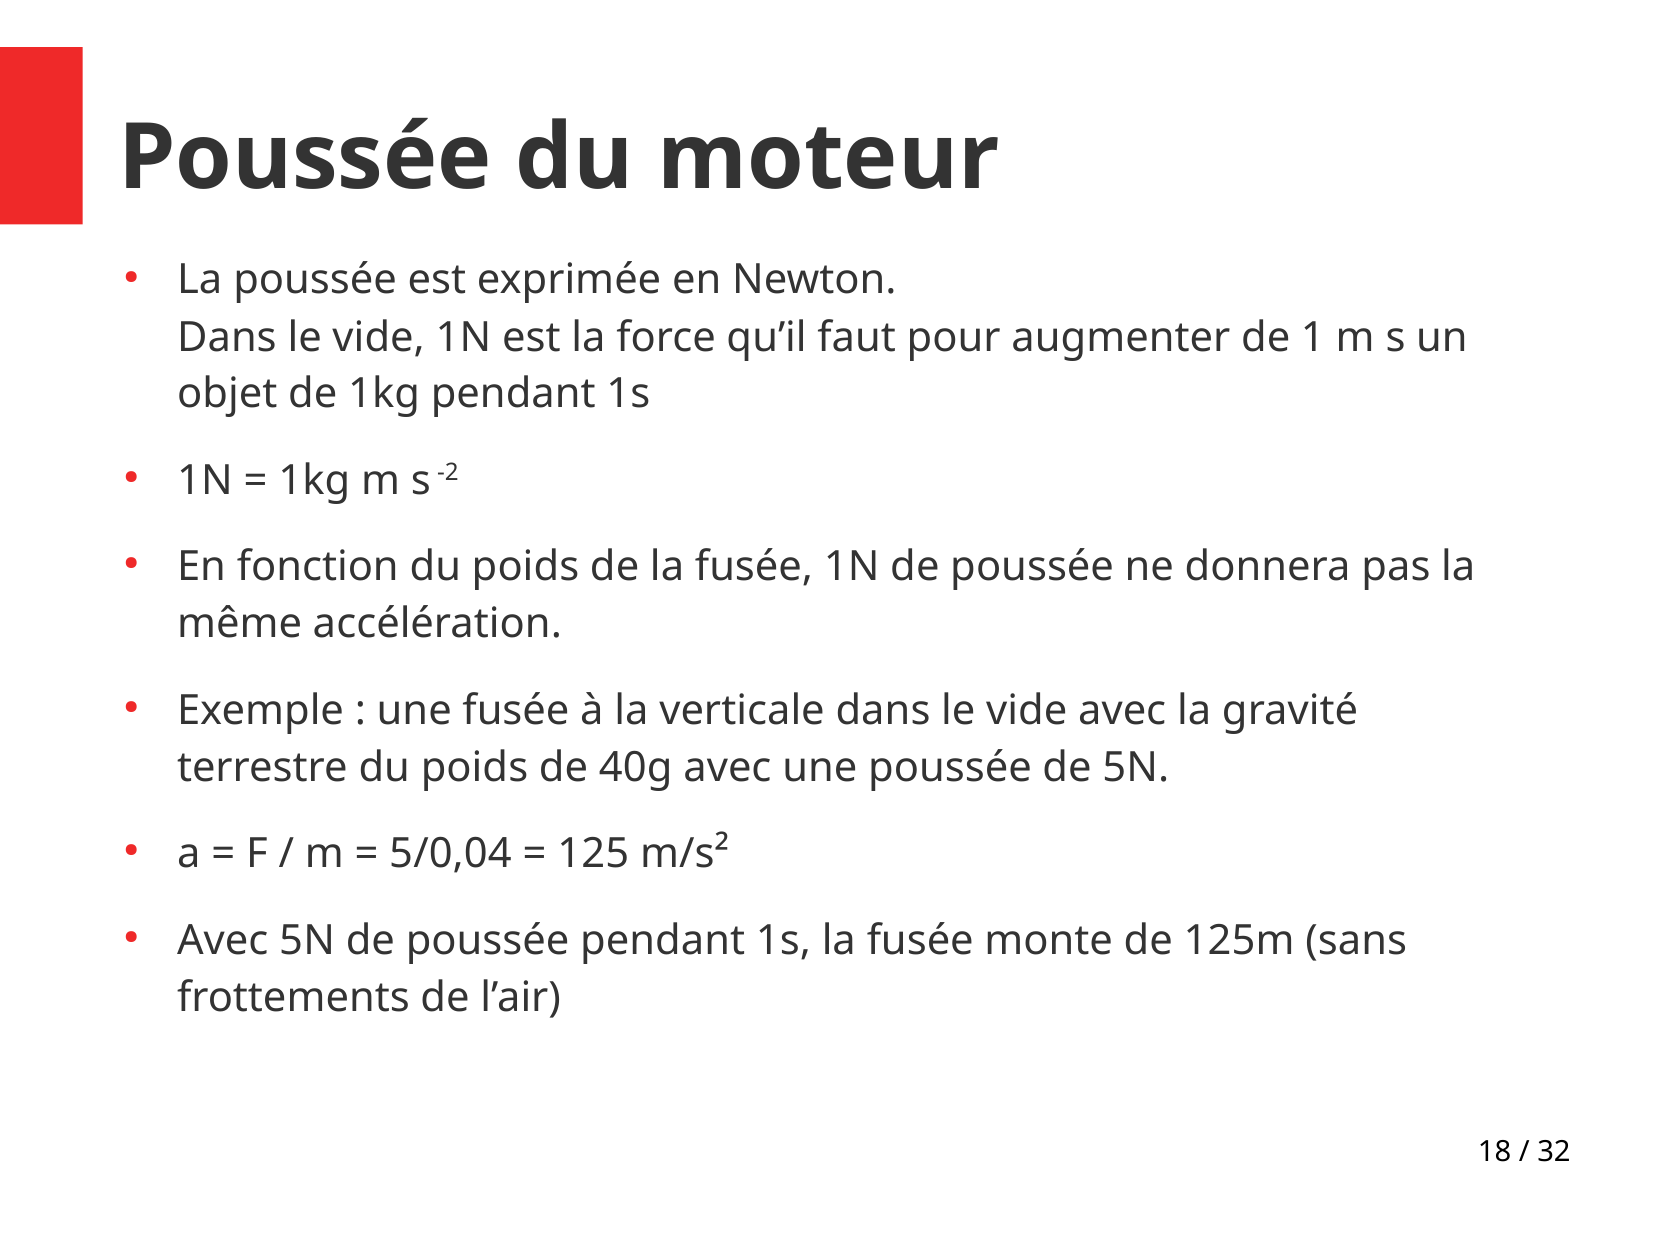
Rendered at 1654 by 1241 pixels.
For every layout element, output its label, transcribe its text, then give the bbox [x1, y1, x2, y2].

title Poussée du moteur [118, 49, 1571, 257]
list La poussée est exprimée en Newton. Dans le vide, 1N est la force qu’il faut pour augmenter de 1 m s un objet de 1kg pendant 1s 1N = 1kg m s -2 En fonction du poids de la fusée, 1N de poussée ne donnera pas la même accélération. Exemple : une fusée à la verticale dans le vide avec la gravité terrestre du poids de 40g avec une poussée de 5N. a = F / m = 5/0,04 = 125 m/s² Avec 5N de poussée pendant 1s, la fusée monte de 125m (sans frottements de l’air) [106, 249, 1524, 969]
